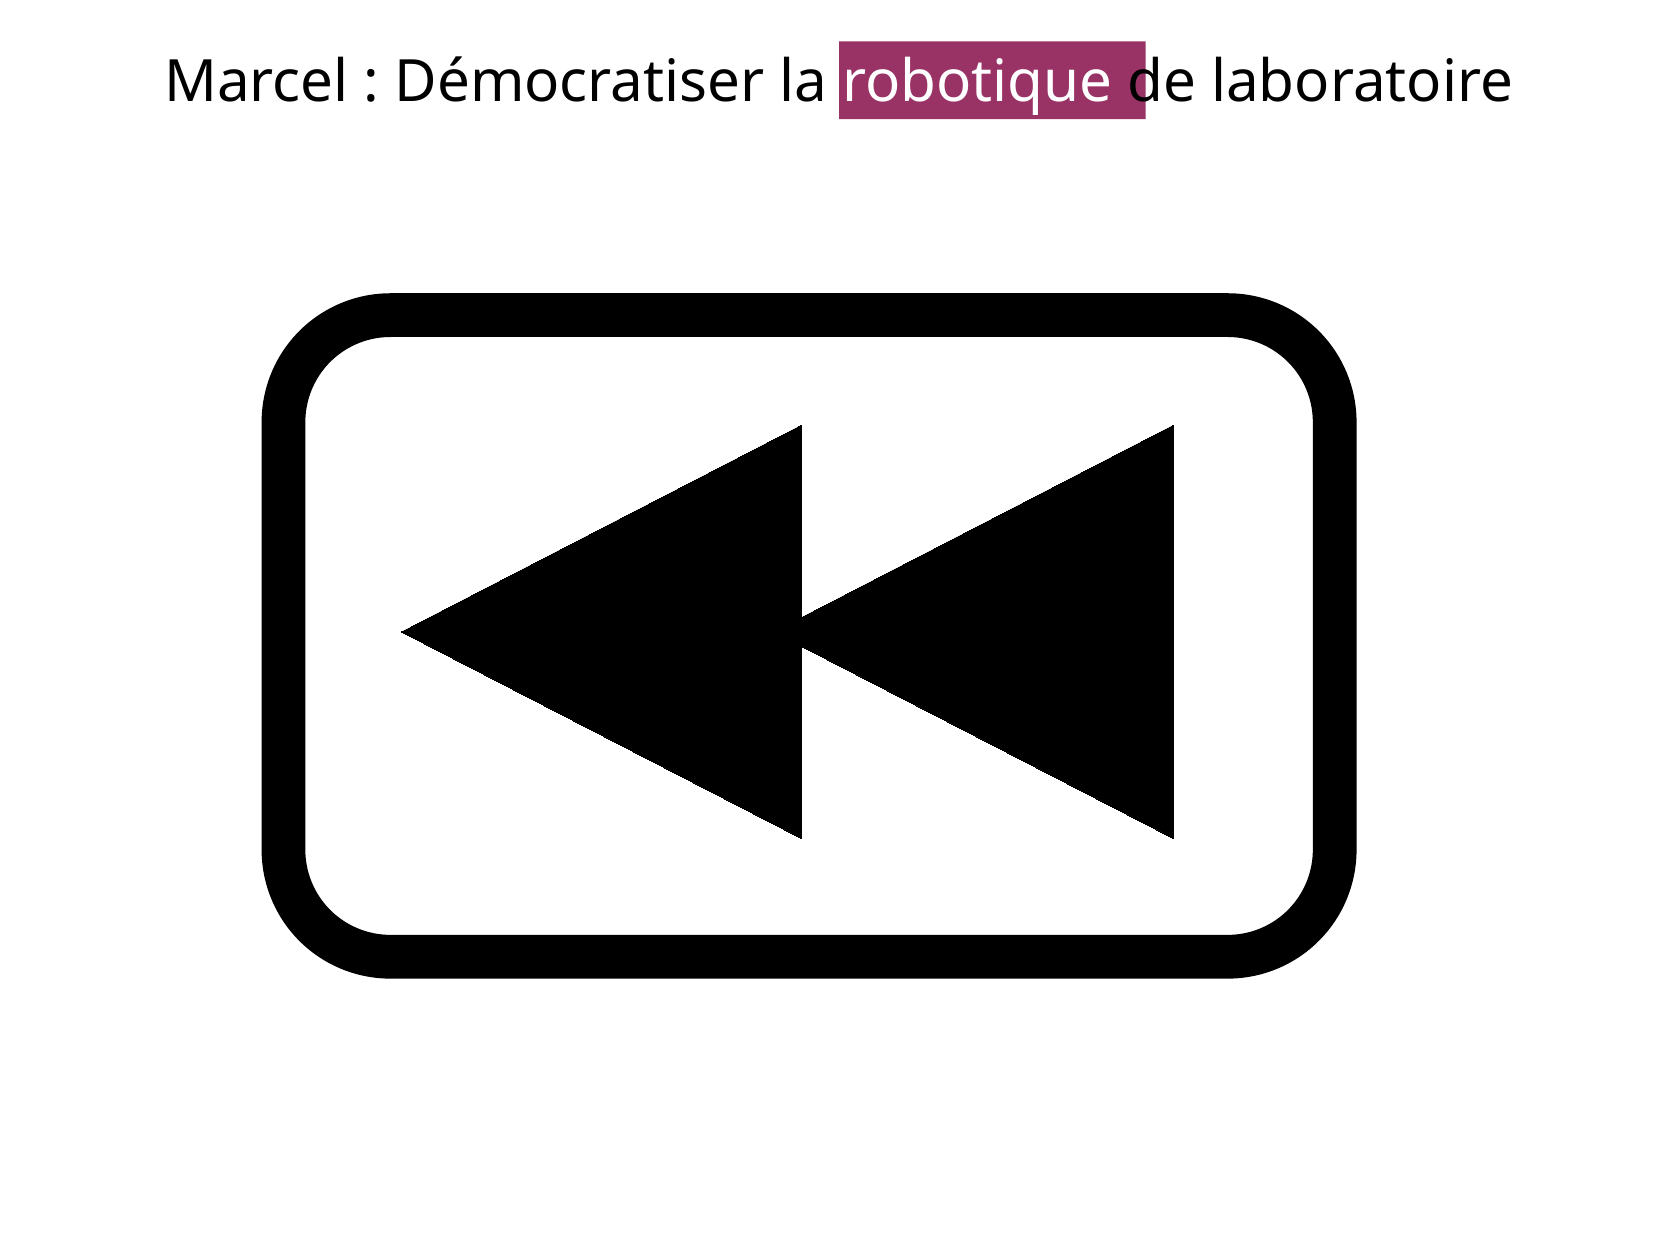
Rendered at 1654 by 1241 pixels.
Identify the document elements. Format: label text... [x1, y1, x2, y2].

text_box [401, 425, 1174, 839]
title Marcel : Démocratiser la robotique de laboratoire [94, 1, 1583, 157]
